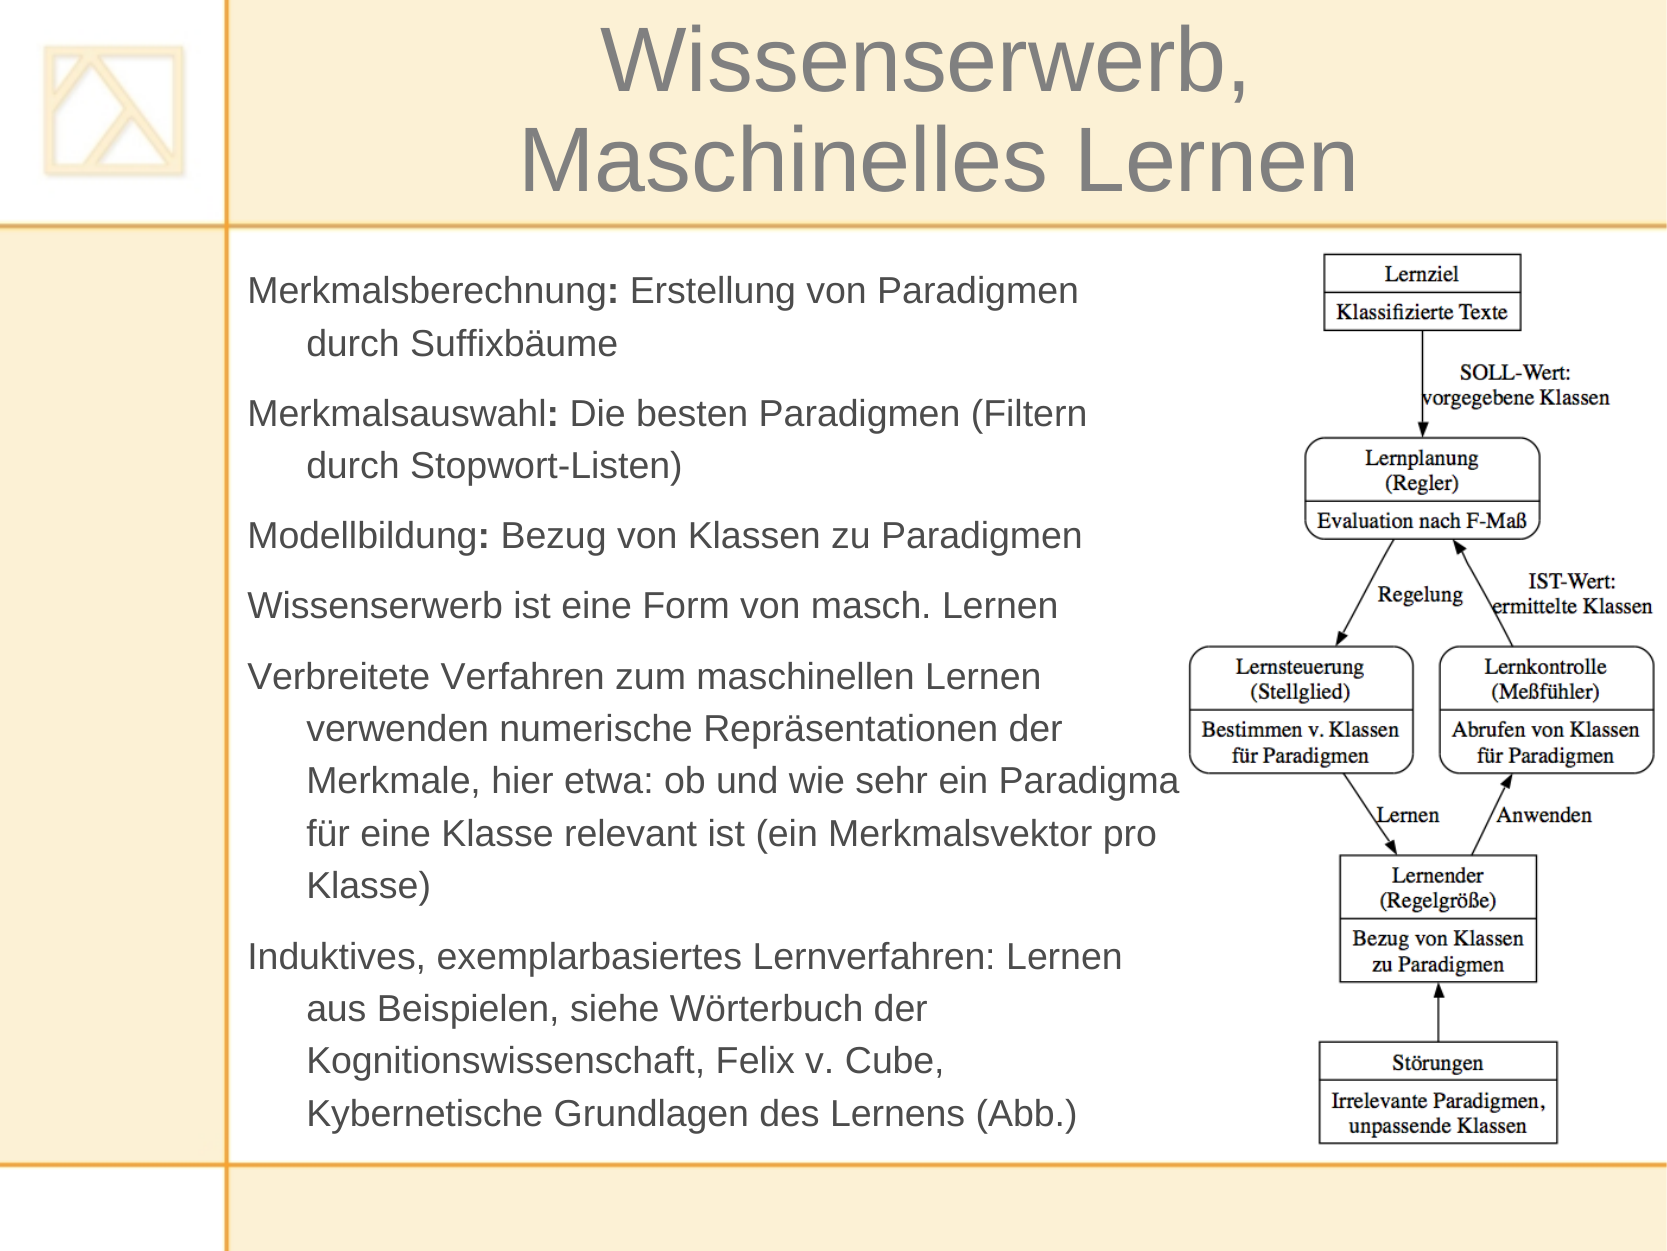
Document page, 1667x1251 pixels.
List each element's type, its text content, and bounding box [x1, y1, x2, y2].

title Wissenserwerb, Maschinelles Lernen [268, 0, 1611, 238]
list Merkmalsberechnung: Erstellung von Paradigmen durch Suffixbäume Merkmalsauswahl: Die besten Paradigmen (Filtern durch Stopwort-Listen) Modellbildung: Bezug von Klassen zu Paradigmen Wissenserwerb ist eine Form von masch. Lernen Verbreitete Verfahren zum maschinellen Lernen verwenden numerische Repräsentationen der Merkmale, hier etwa: ob und wie sehr ein Paradigma für eine Klasse relevant ist (ein Merkmalsvektor pro Klasse) Induktives, exemplarbasiertes Lernverfahren: Lernen aus Beispielen, siehe Wörterbuch der Kognitionswissenschaft, Felix v. Cube, Kybernetische Grundlagen des Lernens (Abb.) [218, 259, 1181, 1146]
picture [0, 0, 1667, 1251]
